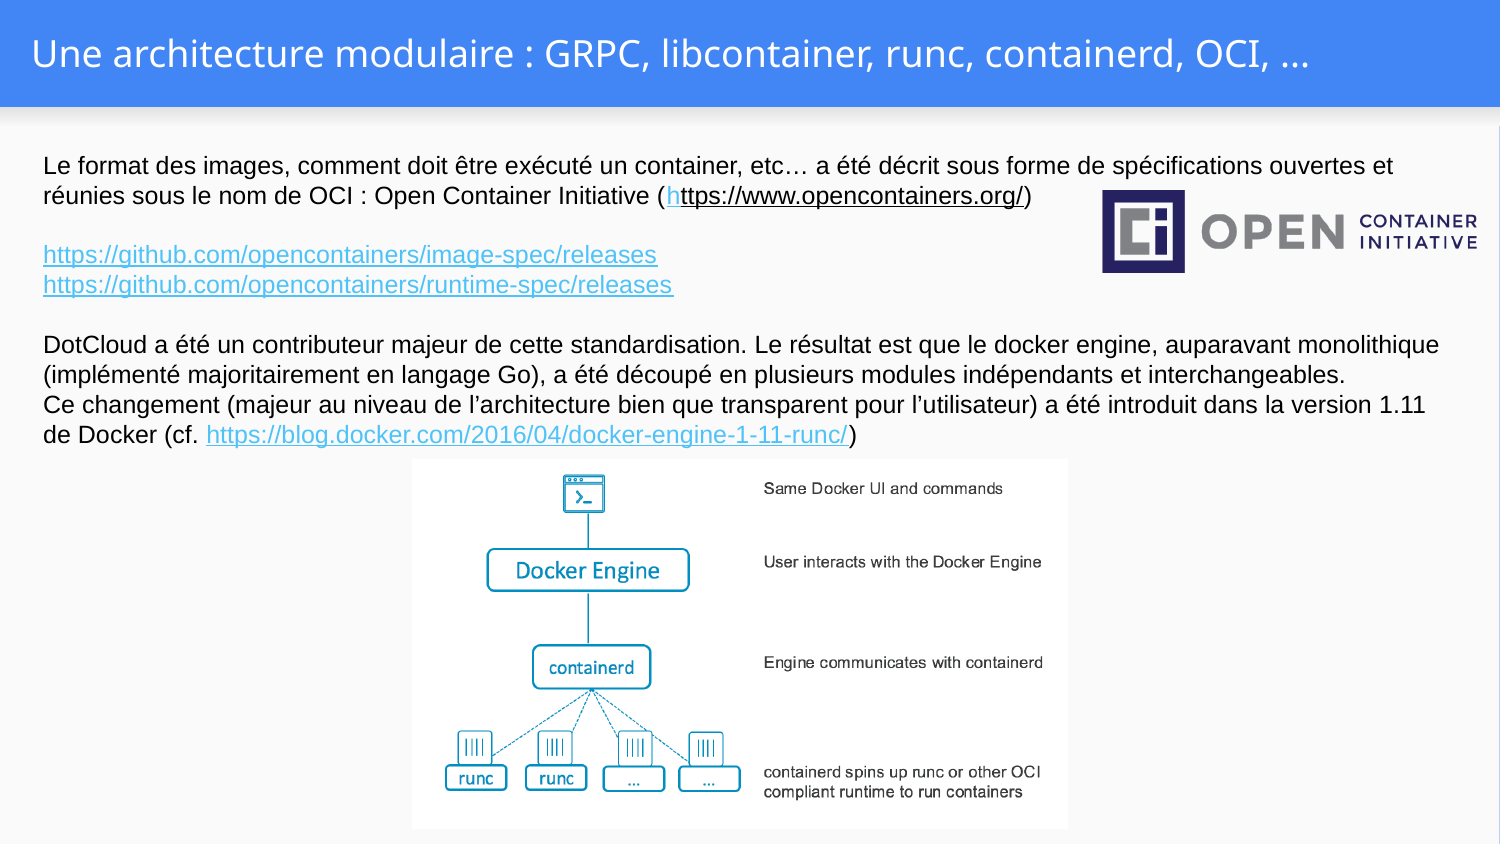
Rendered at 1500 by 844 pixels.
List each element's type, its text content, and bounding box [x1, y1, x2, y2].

picture [1101, 189, 1477, 275]
text_box Le format des images, comment doit être exécuté un container, etc… a été décrit sous forme de spécifications ouvertes et réunies sous le nom de OCI : Open Container Initiative (https://www.opencontainers.org/) https://github.com/opencontainers/image-spec/releases https://github.com/opencontainers/runtime-spec/releases DotCloud a été un contributeur majeur de cette standardisation. Le résultat est que le docker engine, auparavant monolithique (implémenté majoritairement en langage Go), a été découpé en plusieurs modules indépendants et interchangeables. Ce changement (majeur au niveau de l’architecture bien que transparent pour l’utilisateur) a été introduit dans la version 1.11 de Docker (cf. https://blog.docker.com/2016/04/docker-engine-1-11-runc/) [28, 134, 1477, 814]
title Une architecture modulaire : GRPC, libcontainer, runc, containerd, OCI, ... [16, 2, 1464, 102]
picture [412, 459, 1068, 830]
